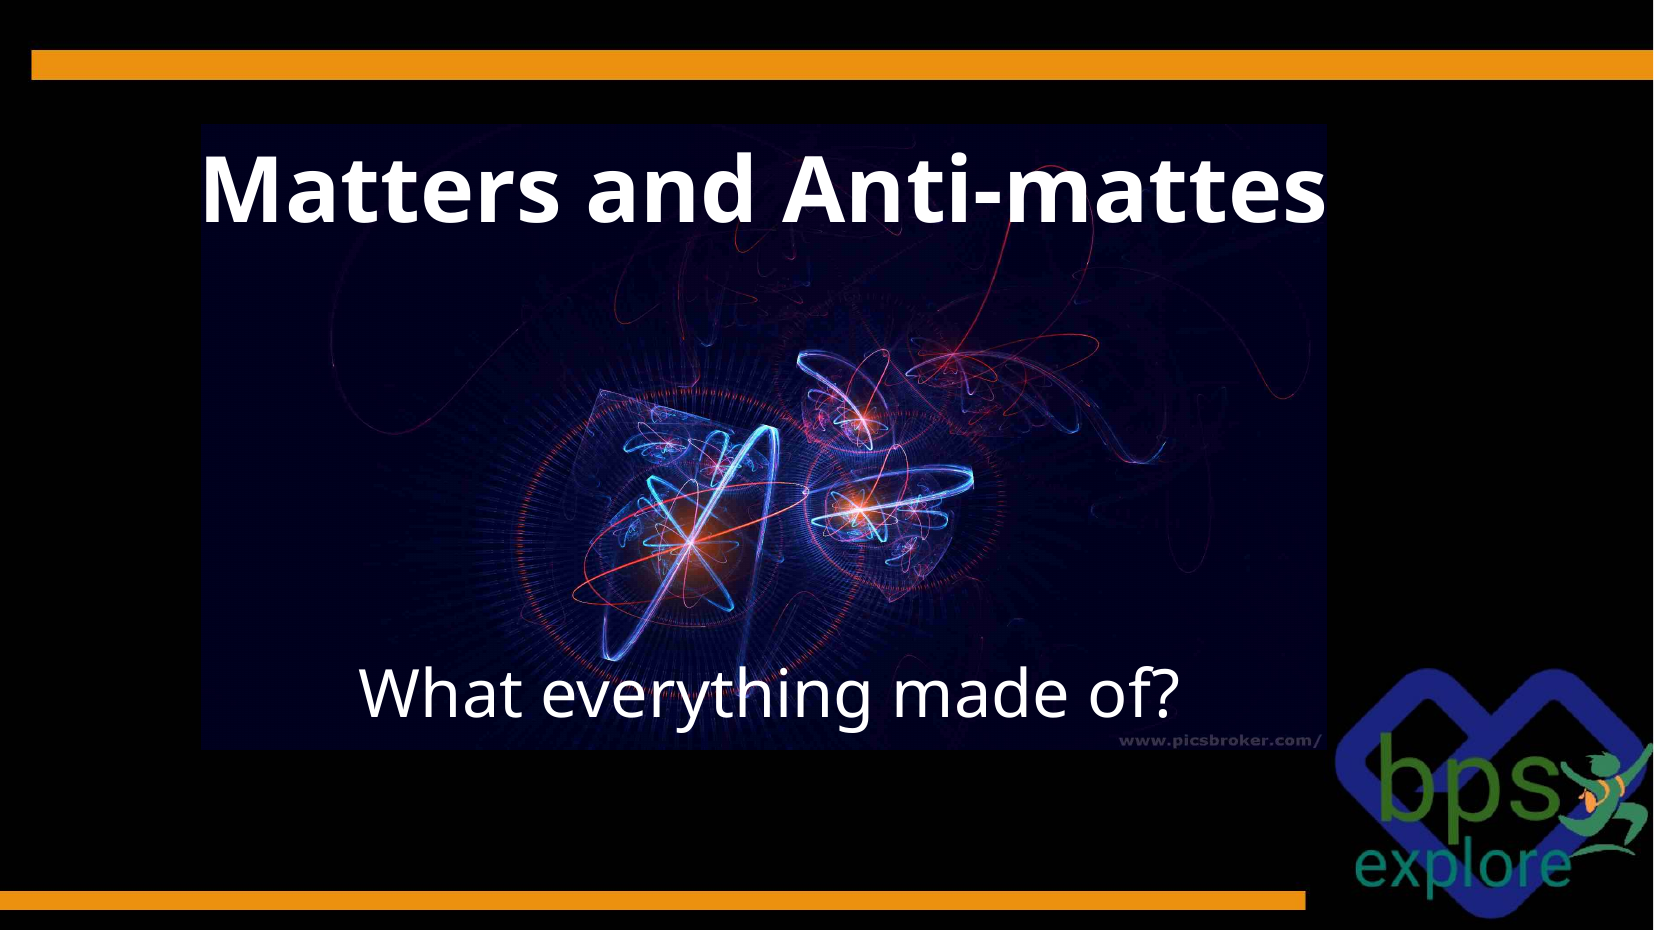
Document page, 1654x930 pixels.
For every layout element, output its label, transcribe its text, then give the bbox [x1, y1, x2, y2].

picture [0, 0, 1654, 930]
title Matters and Anti-mattes [19, 109, 1508, 265]
subtitle What everything made of? [288, 635, 1252, 748]
